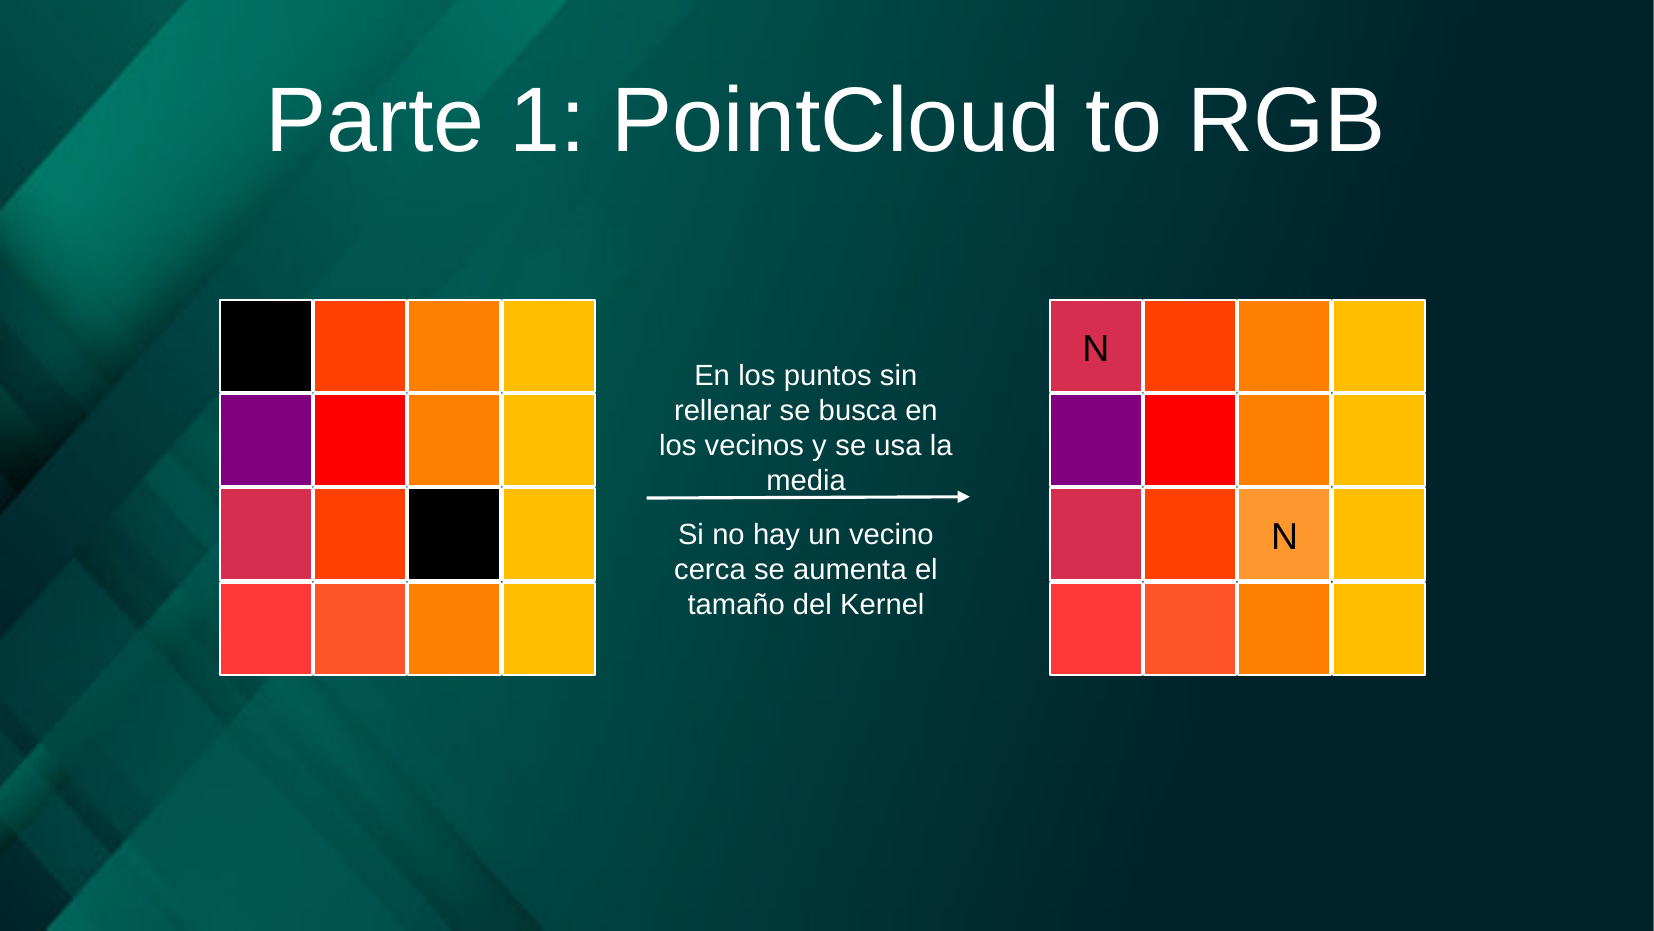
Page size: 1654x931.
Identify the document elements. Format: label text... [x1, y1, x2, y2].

text_box [1332, 394, 1425, 487]
text_box [219, 488, 312, 581]
text_box N [1238, 488, 1331, 581]
title Parte 1: PointCloud to RGB [82, 37, 1571, 193]
text_box [502, 394, 595, 487]
text_box [314, 299, 407, 392]
text_box [408, 299, 501, 392]
text_box [1332, 582, 1425, 675]
text_box [502, 488, 595, 581]
text_box [1049, 582, 1142, 675]
text_box [1238, 582, 1331, 675]
text_box [502, 582, 595, 675]
text_box E [408, 488, 501, 581]
text_box [408, 582, 501, 675]
text_box [219, 394, 312, 487]
text_box [1238, 299, 1331, 392]
text_box [219, 582, 312, 675]
text_box [1238, 394, 1331, 487]
text_box [314, 488, 407, 581]
text_box En los puntos sin rellenar se busca en los vecinos y se usa la media [637, 388, 975, 464]
text_box E [219, 299, 312, 392]
text_box [1049, 488, 1142, 581]
text_box Si no hay un vecino cerca se aumenta el tamaño del Kernel [637, 530, 975, 606]
text_box N [1049, 299, 1142, 392]
picture [0, 0, 1654, 931]
text_box [1144, 299, 1237, 392]
text_box [408, 394, 501, 487]
text_box [314, 394, 407, 487]
text_box [1144, 394, 1237, 487]
text_box [1332, 299, 1425, 392]
text_box [314, 582, 407, 675]
text_box [1144, 488, 1237, 581]
text_box [1332, 488, 1425, 581]
text_box [1049, 394, 1142, 487]
text_box [502, 299, 595, 392]
text_box [1144, 582, 1237, 675]
